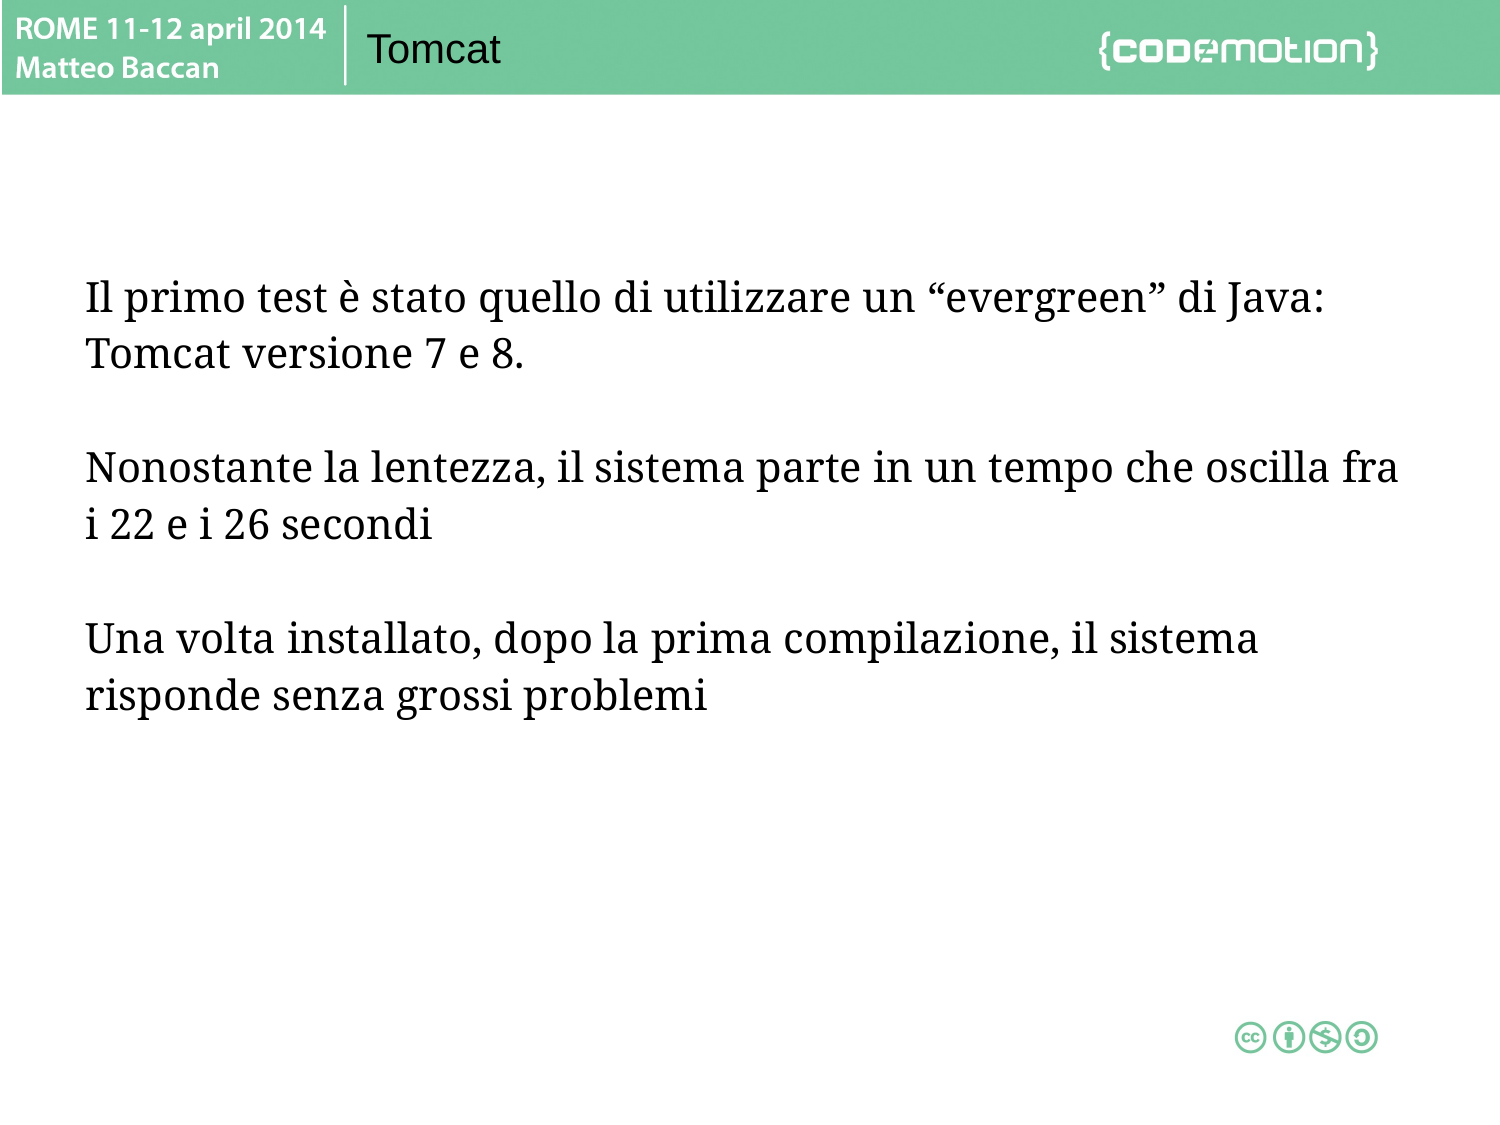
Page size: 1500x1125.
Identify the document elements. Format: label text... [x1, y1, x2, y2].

list Tomcat [351, 18, 1377, 94]
picture [2, 0, 1500, 1125]
text_box Il primo test è stato quello di utilizzare un “evergreen” di Java: Tomcat versione 7 e 8. Nonostante la lentezza, il sistema parte in un tempo che oscilla fra i 22 e i 26 secondi Una volta installato, dopo la prima compilazione, il sistema risponde senza grossi problemi [70, 259, 1418, 957]
